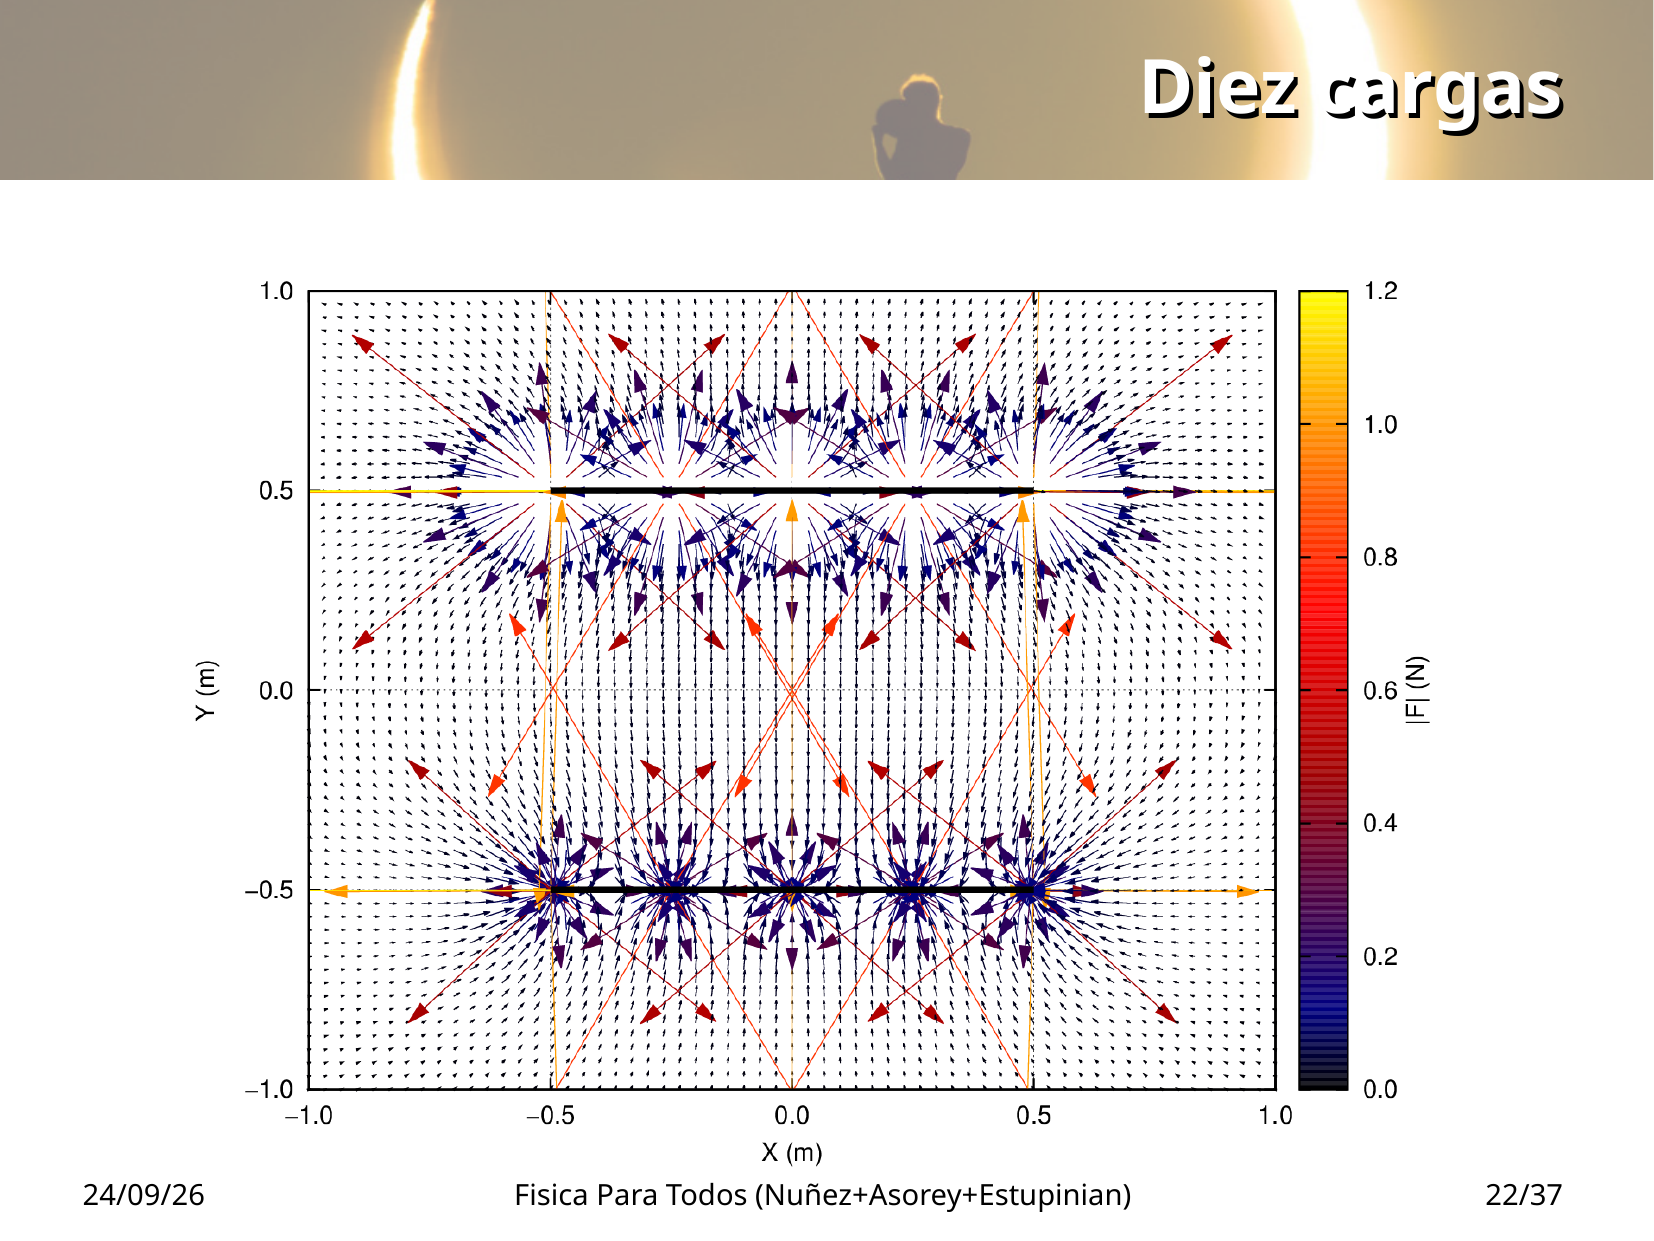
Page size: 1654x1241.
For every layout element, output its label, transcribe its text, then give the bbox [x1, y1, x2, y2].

title Diez cargas [75, 19, 1564, 151]
picture [0, 0, 1654, 180]
picture [185, 260, 1480, 1171]
